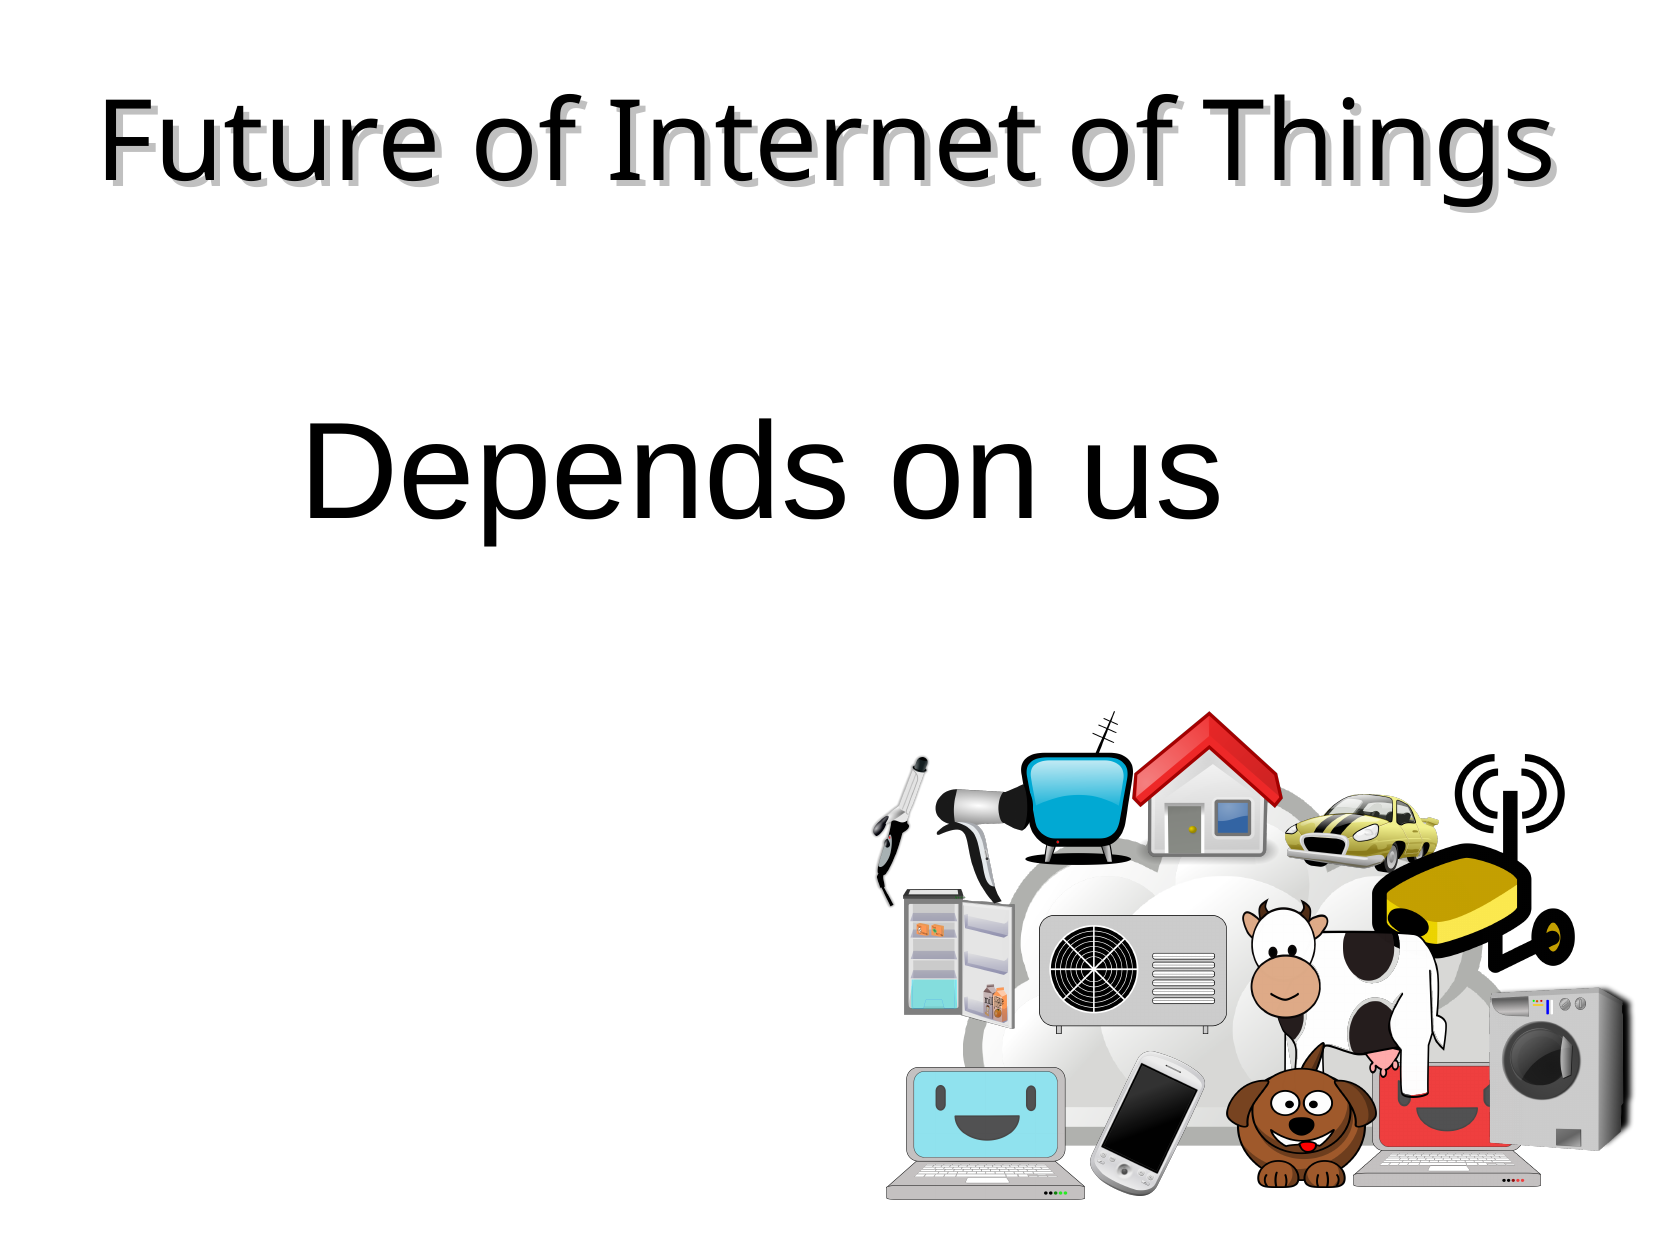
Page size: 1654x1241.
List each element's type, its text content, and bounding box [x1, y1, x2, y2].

text_box Depends on us [285, 386, 1306, 556]
picture [870, 711, 1637, 1201]
title Future of Internet of Things [0, 32, 1654, 241]
